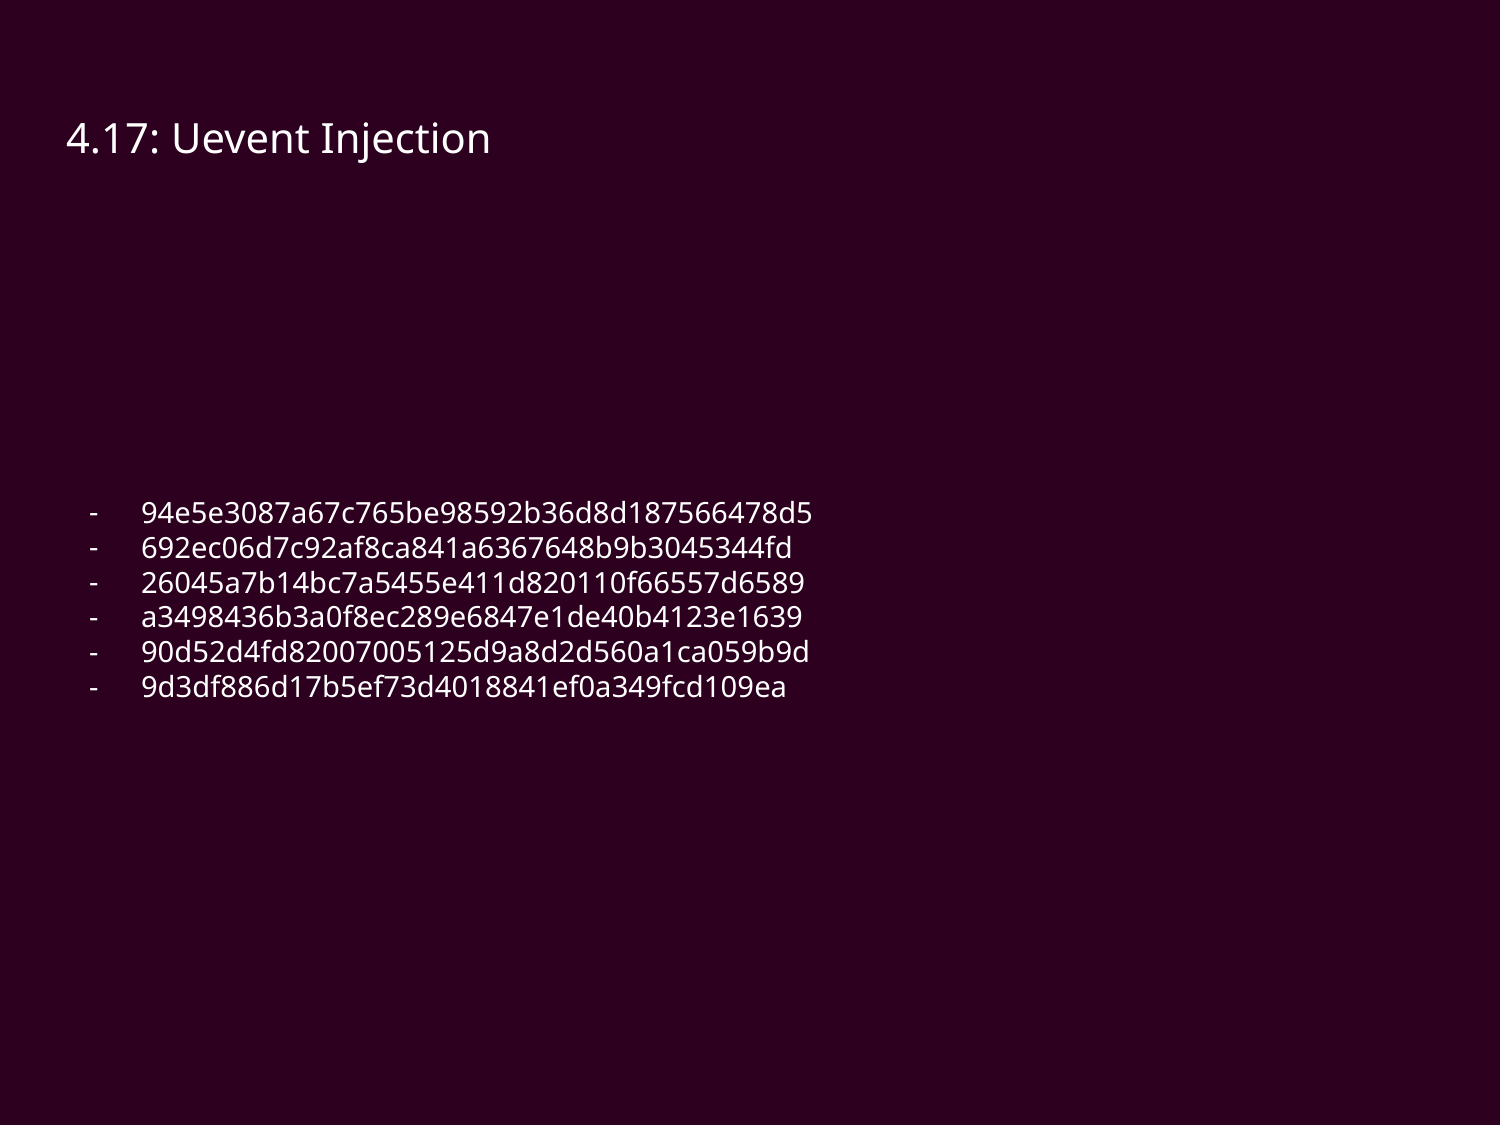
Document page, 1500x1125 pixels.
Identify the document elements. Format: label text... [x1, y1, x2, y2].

text_box 4.17: Uevent Injection [51, 97, 1449, 223]
text_box 94e5e3087a67c765be98592b36d8d187566478d5 692ec06d7c92af8ca841a6367648b9b3045344fd 26045a7b14bc7a5455e411d820110f66557d6589 a3498436b3a0f8ec289e6847e1de40b4123e1639 90d52d4fd82007005125d9a8d2d560a1ca059b9d 9d3df886d17b5ef73d4018841ef0a349fcd109ea [51, 224, 1440, 974]
